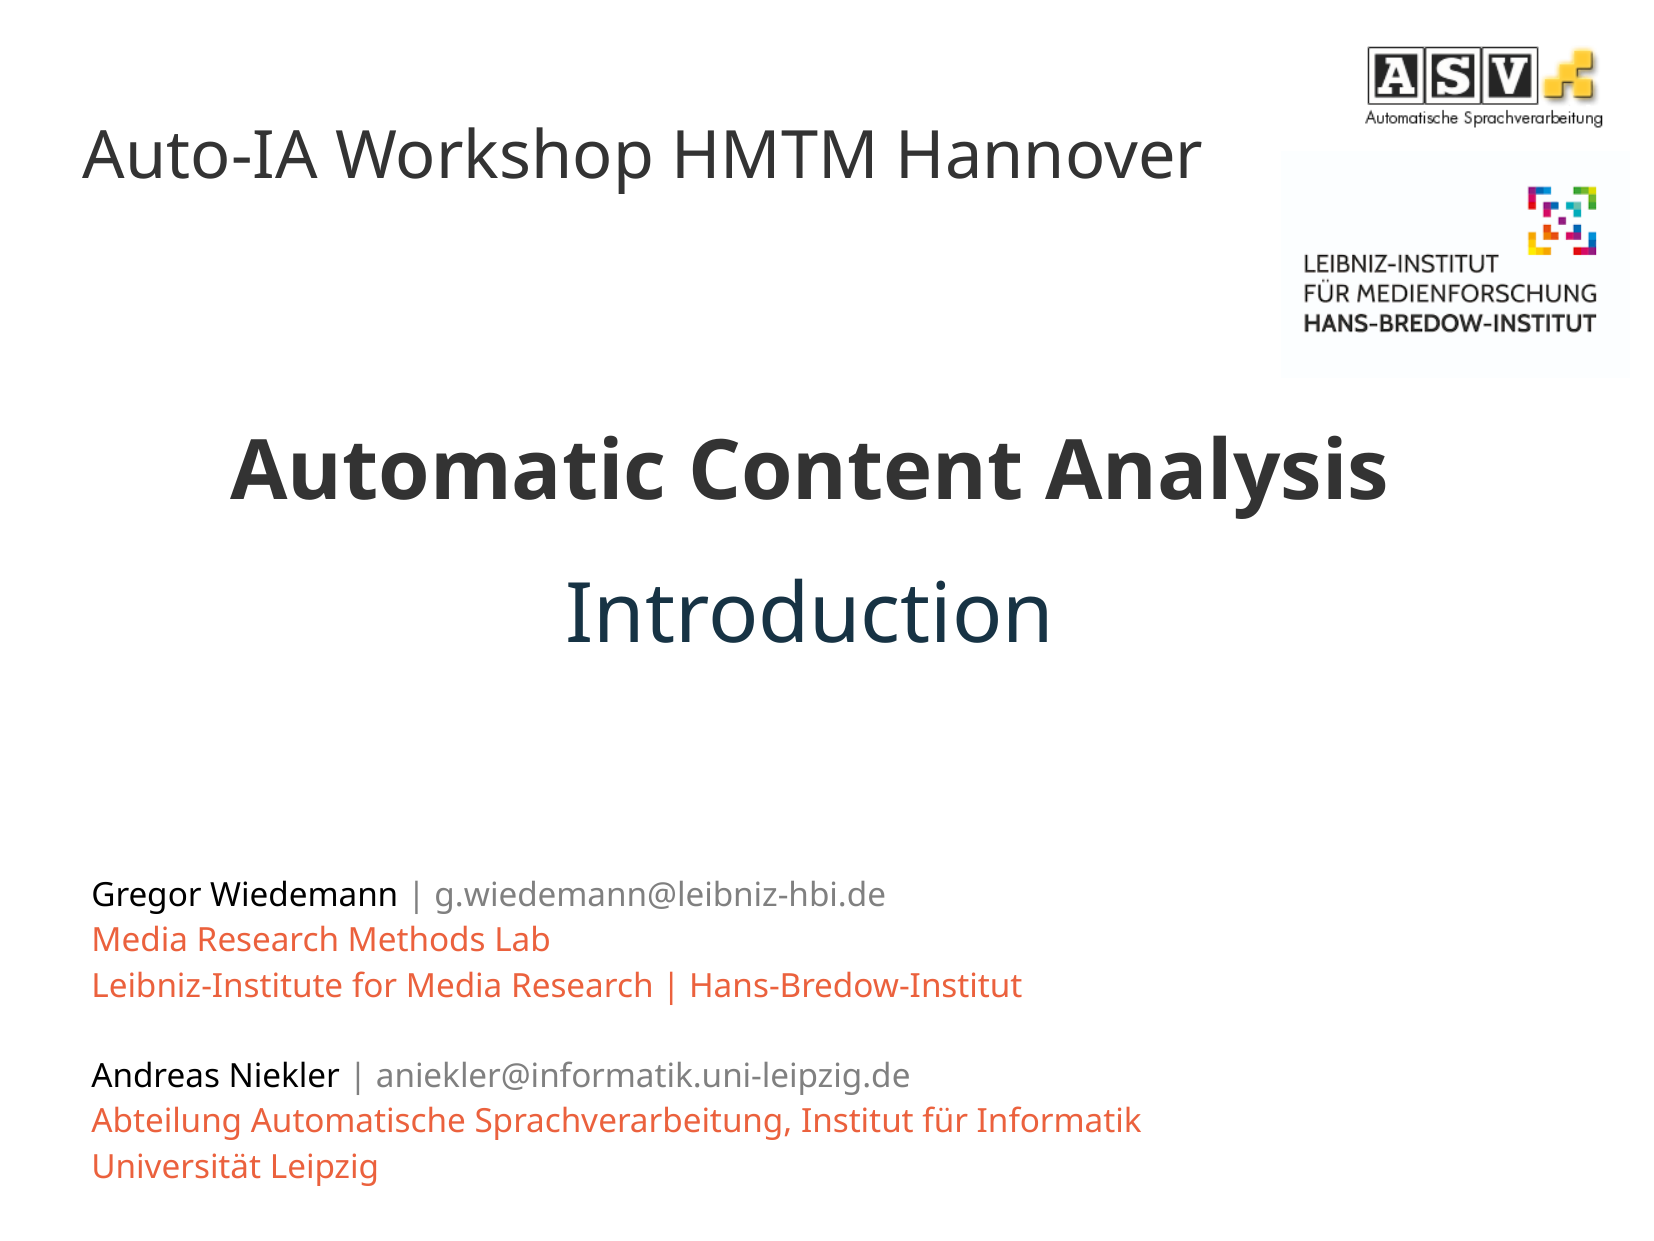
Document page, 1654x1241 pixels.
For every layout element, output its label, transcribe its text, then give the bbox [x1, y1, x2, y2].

list Automatic Content Analysis Introduction [82, 290, 1538, 1010]
picture [1281, 151, 1630, 378]
title Auto-IA Workshop HMTM Hannover [82, 49, 1347, 257]
picture [1364, 43, 1605, 129]
text_box Gregor Wiedemann | g.wiedemann@leibniz-hbi.de Media Research Methods Lab Leibniz-Institute for Media Research | Hans-Bredow-Institut Andreas Niekler | aniekler@informatik.uni-leipzig.de Abteilung Automatische Sprachverarbeitung, Institut für Informatik Universität Leipzig [76, 863, 1164, 1182]
